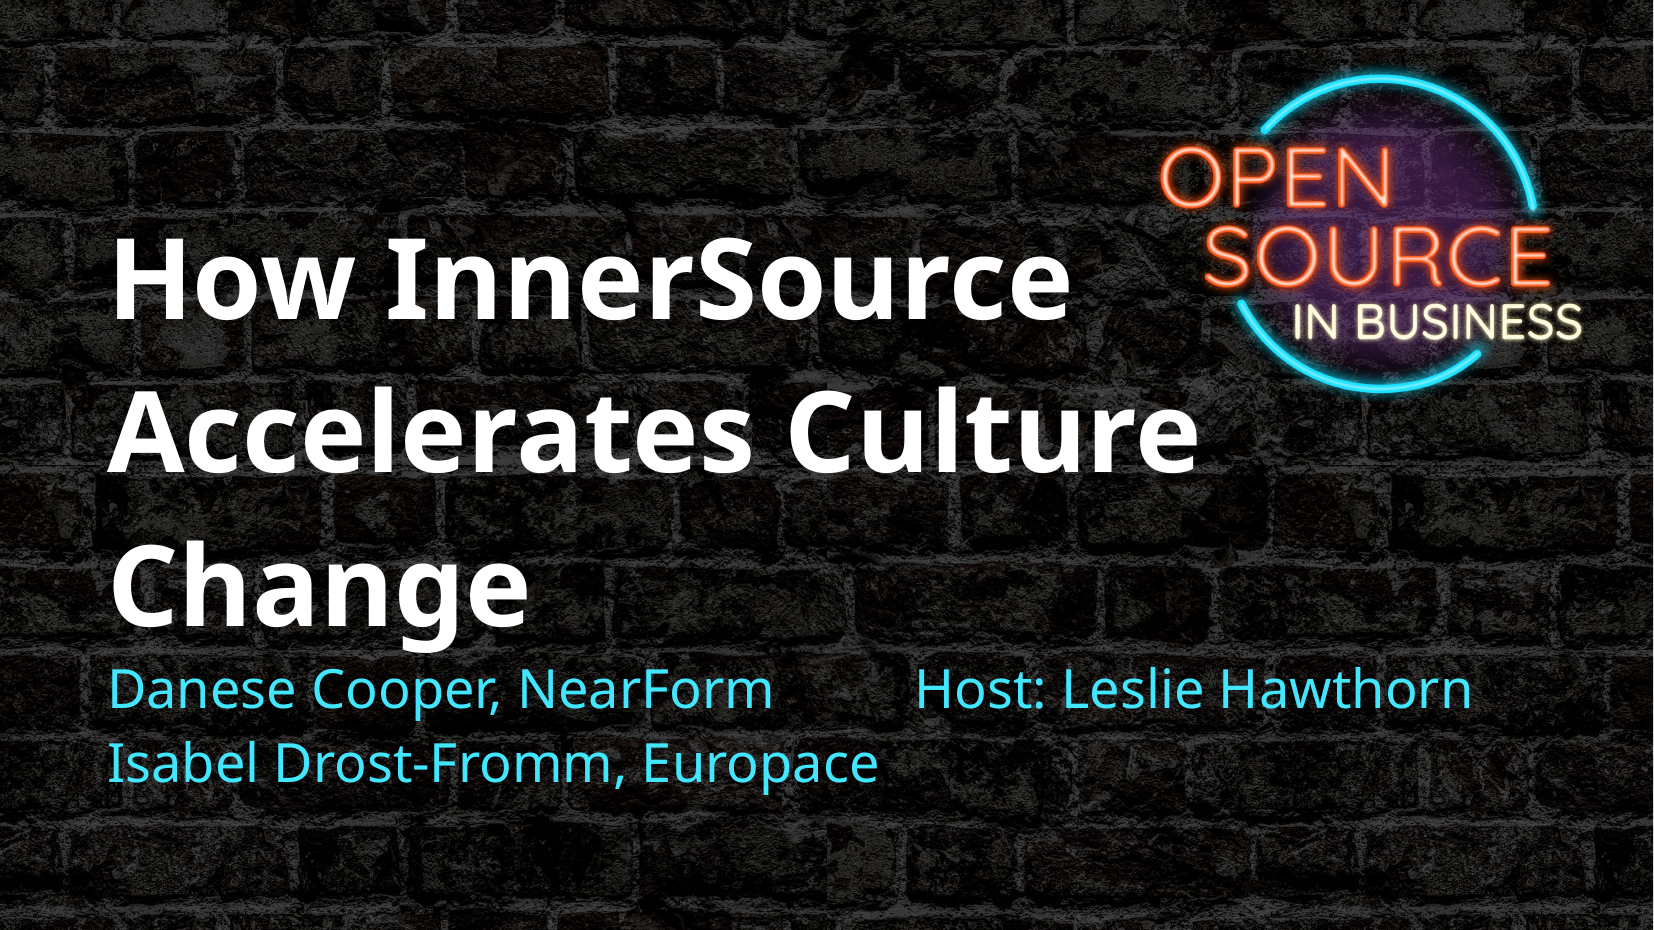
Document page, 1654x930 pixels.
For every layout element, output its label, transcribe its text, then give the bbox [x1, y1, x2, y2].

picture [0, 0, 1654, 930]
subtitle Danese Cooper, NearForm Isabel Drost-Fromm, Europace [107, 650, 893, 873]
text_box Host: Leslie Hawthorn [914, 650, 1607, 810]
title How InnerSource Accelerates Culture Change [107, 154, 1546, 704]
